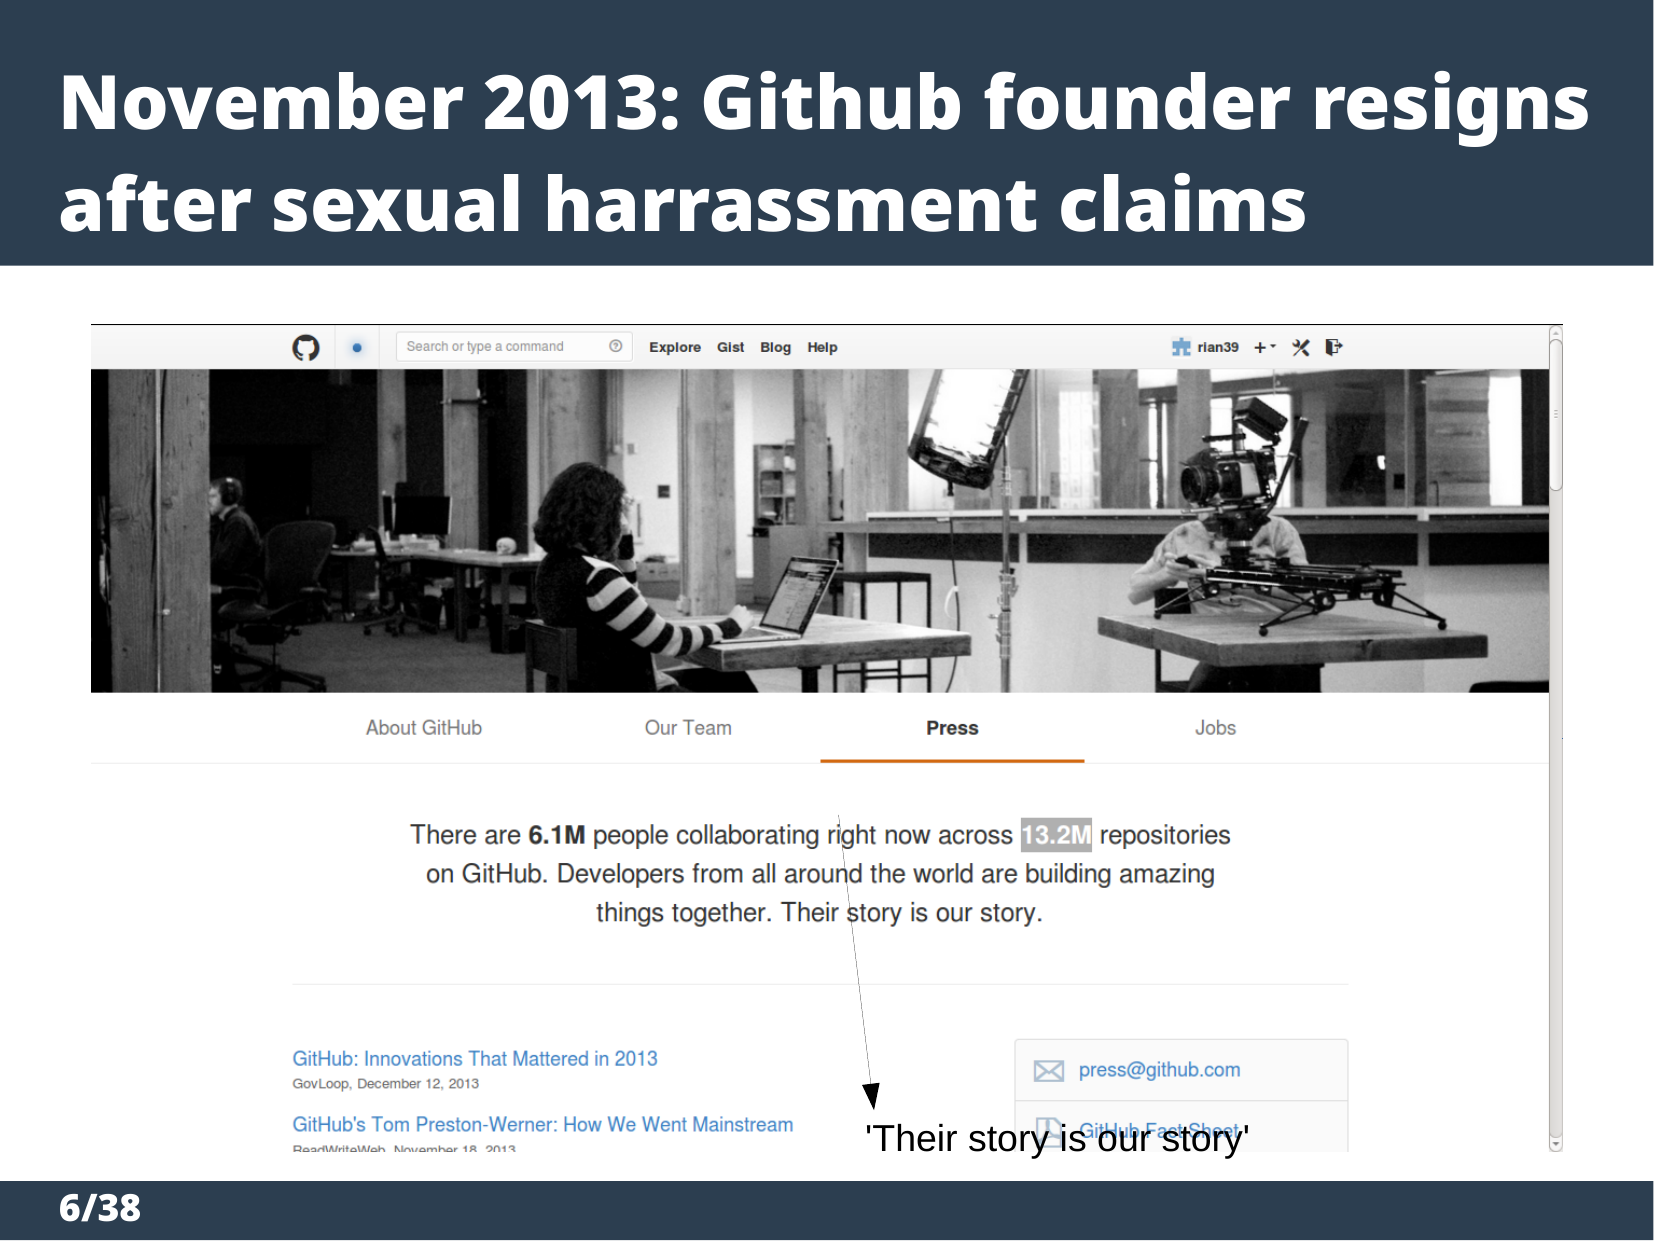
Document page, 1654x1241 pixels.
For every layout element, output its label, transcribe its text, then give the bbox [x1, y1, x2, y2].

picture [91, 324, 1563, 1152]
text_box 'Their story is our story' [850, 1110, 1266, 1168]
title November 2013: Github founder resigns after sexual harrassment claims [59, 49, 1595, 207]
